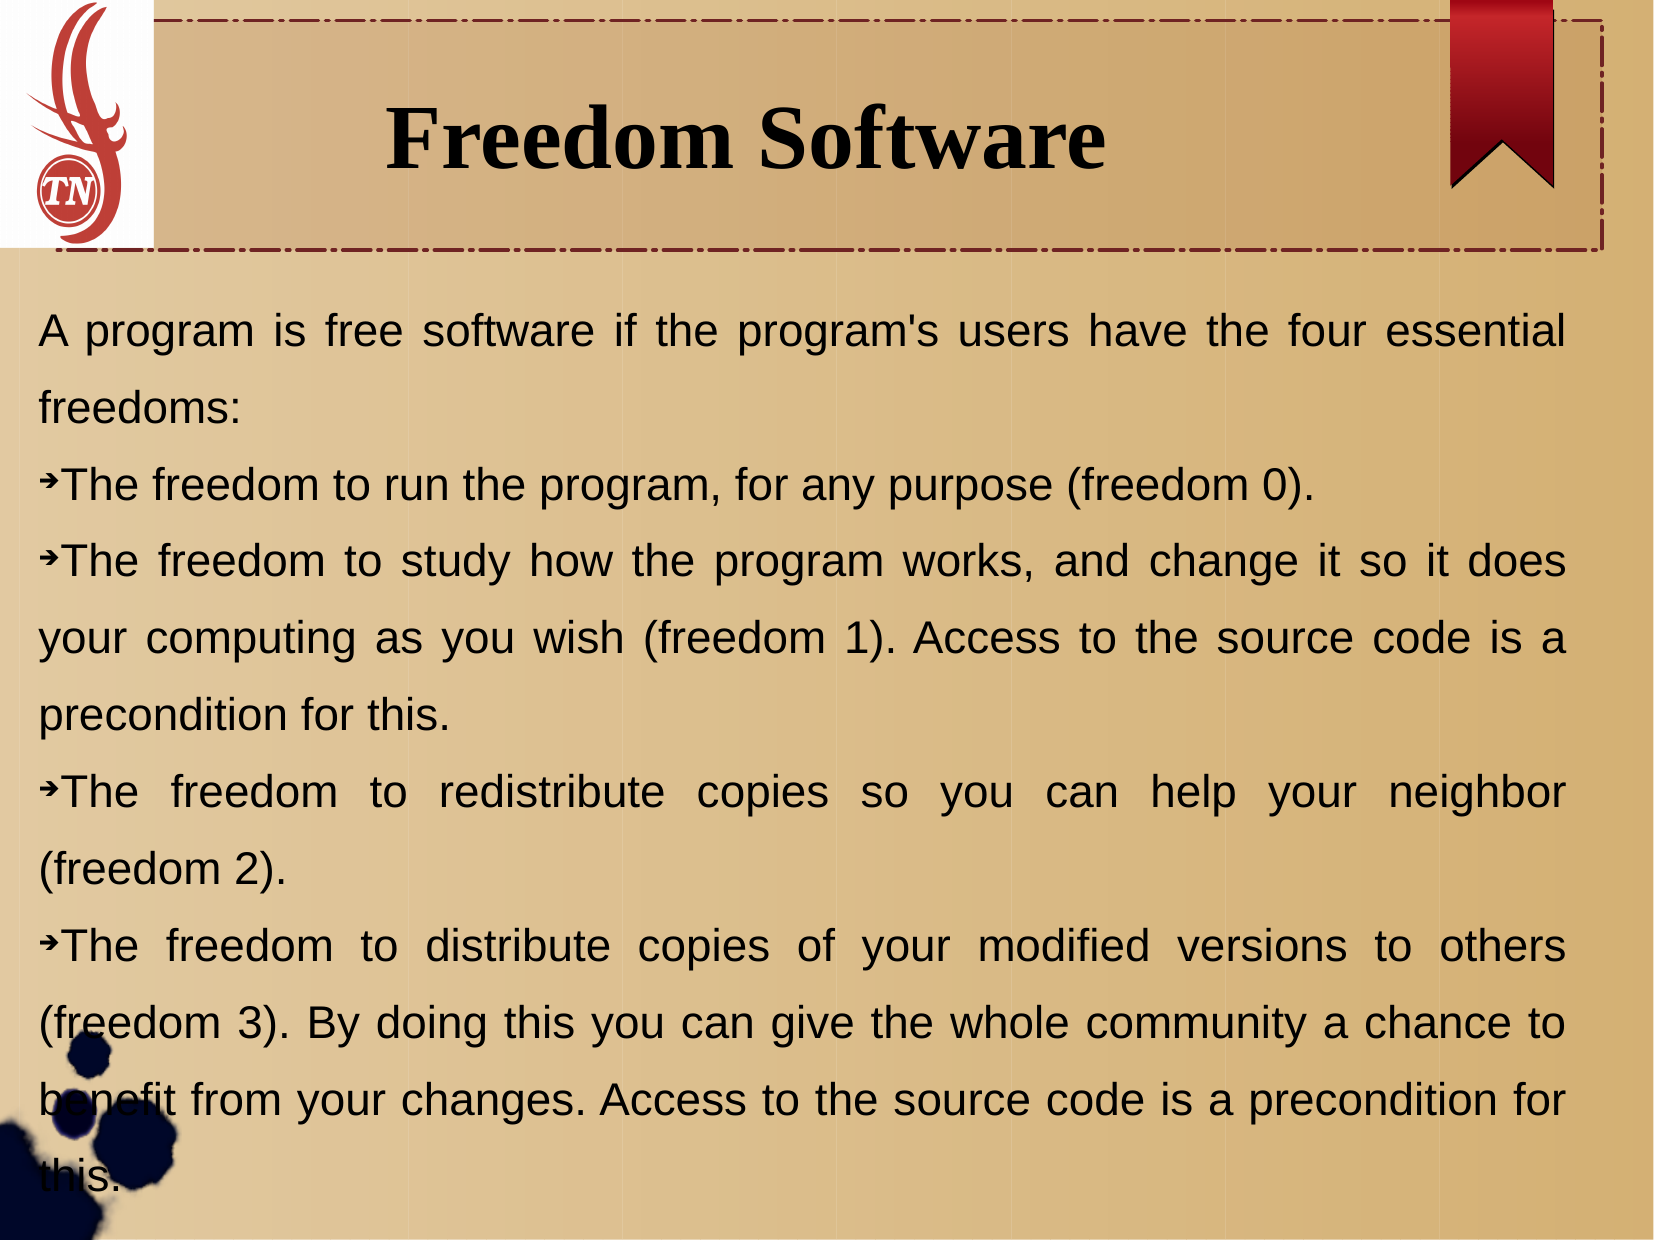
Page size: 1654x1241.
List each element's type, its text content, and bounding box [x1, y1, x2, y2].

title Freedom Software [154, 47, 1412, 229]
picture [0, 0, 154, 249]
text_box A program is free software if the program's users have the four essential freedoms: The freedom to run the program, for any purpose (freedom 0). The freedom to study how the program works, and change it so it does your computing as you wish (freedom 1). Access to the source code is a precondition for this. The freedom to redistribute copies so you can help your neighbor (freedom 2). The freedom to distribute copies of your modified versions to others (freedom 3). By doing this you can give the whole community a chance to benefit from your changes. Access to the source code is a precondition for this. [23, 271, 1583, 1184]
